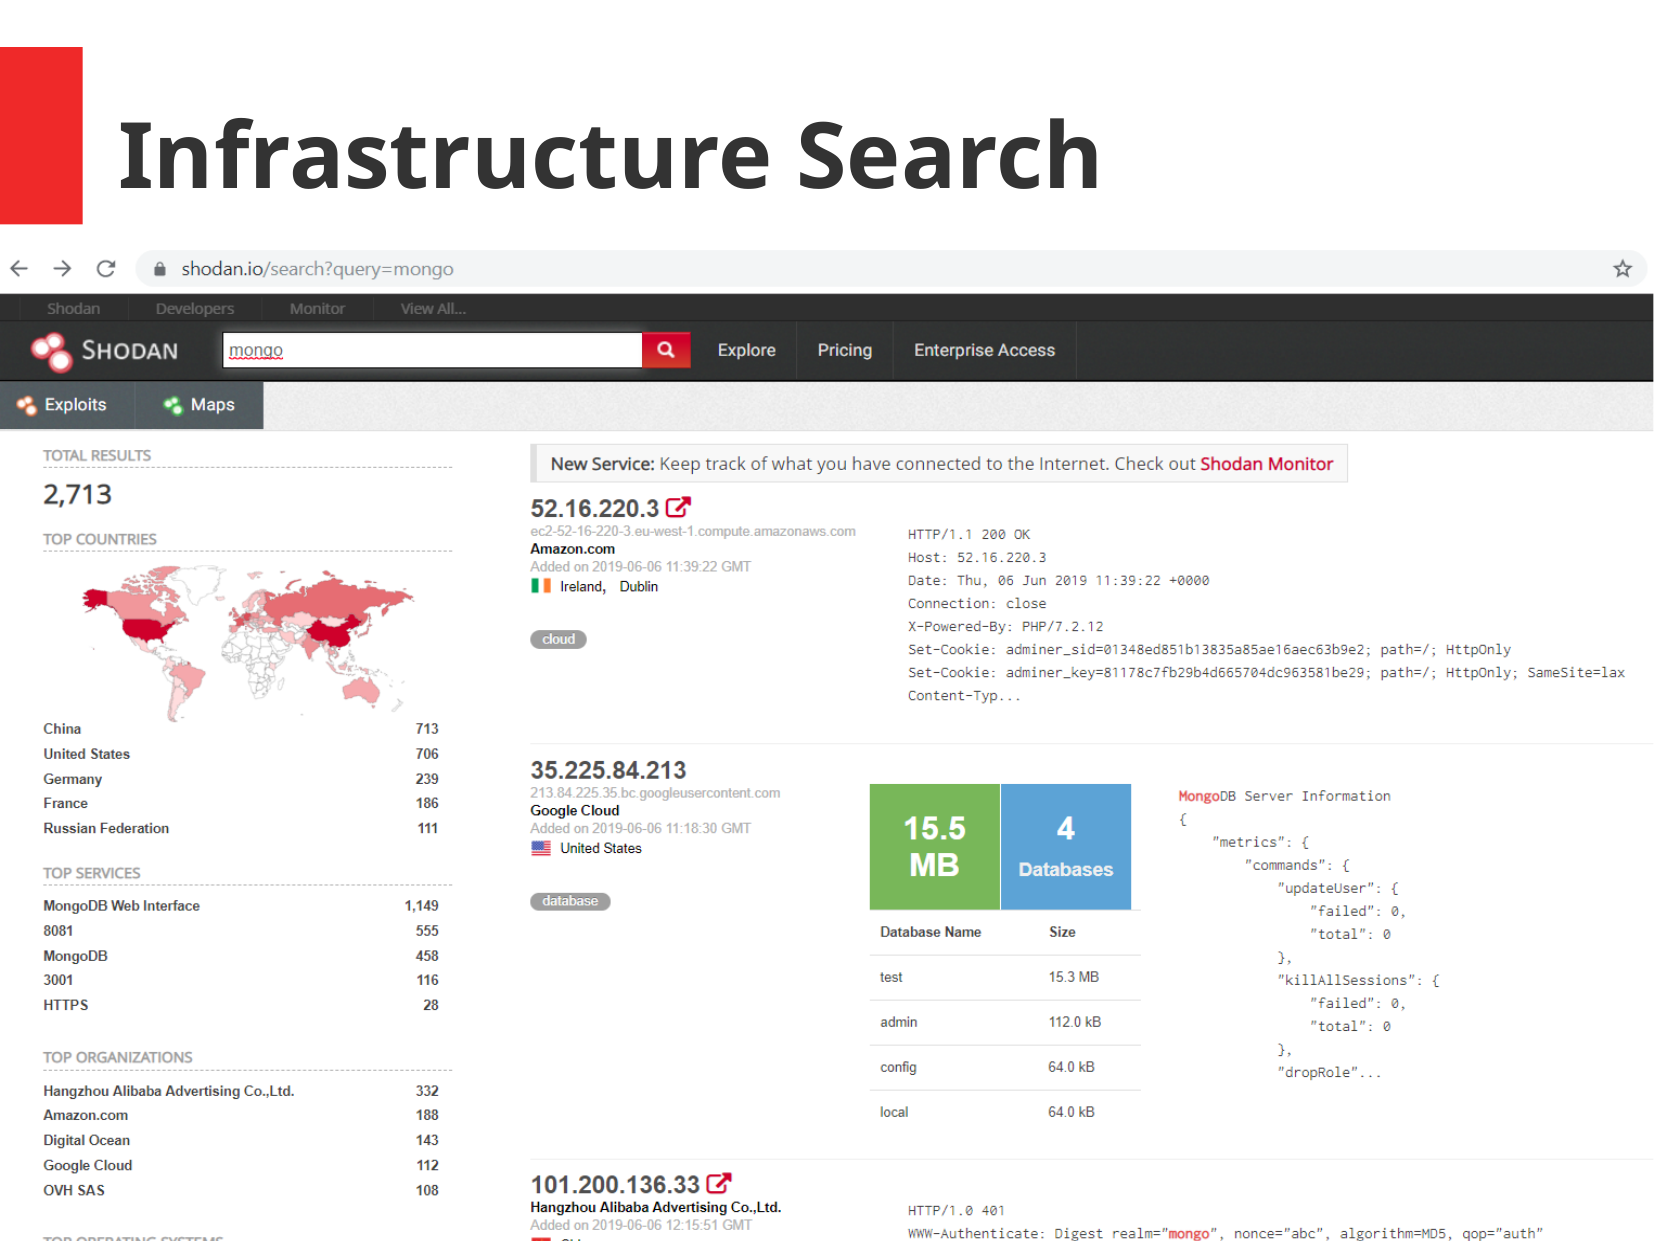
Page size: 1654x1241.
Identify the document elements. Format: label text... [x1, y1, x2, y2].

title Infrastructure Search [118, 49, 1571, 247]
picture [0, 247, 1654, 1241]
